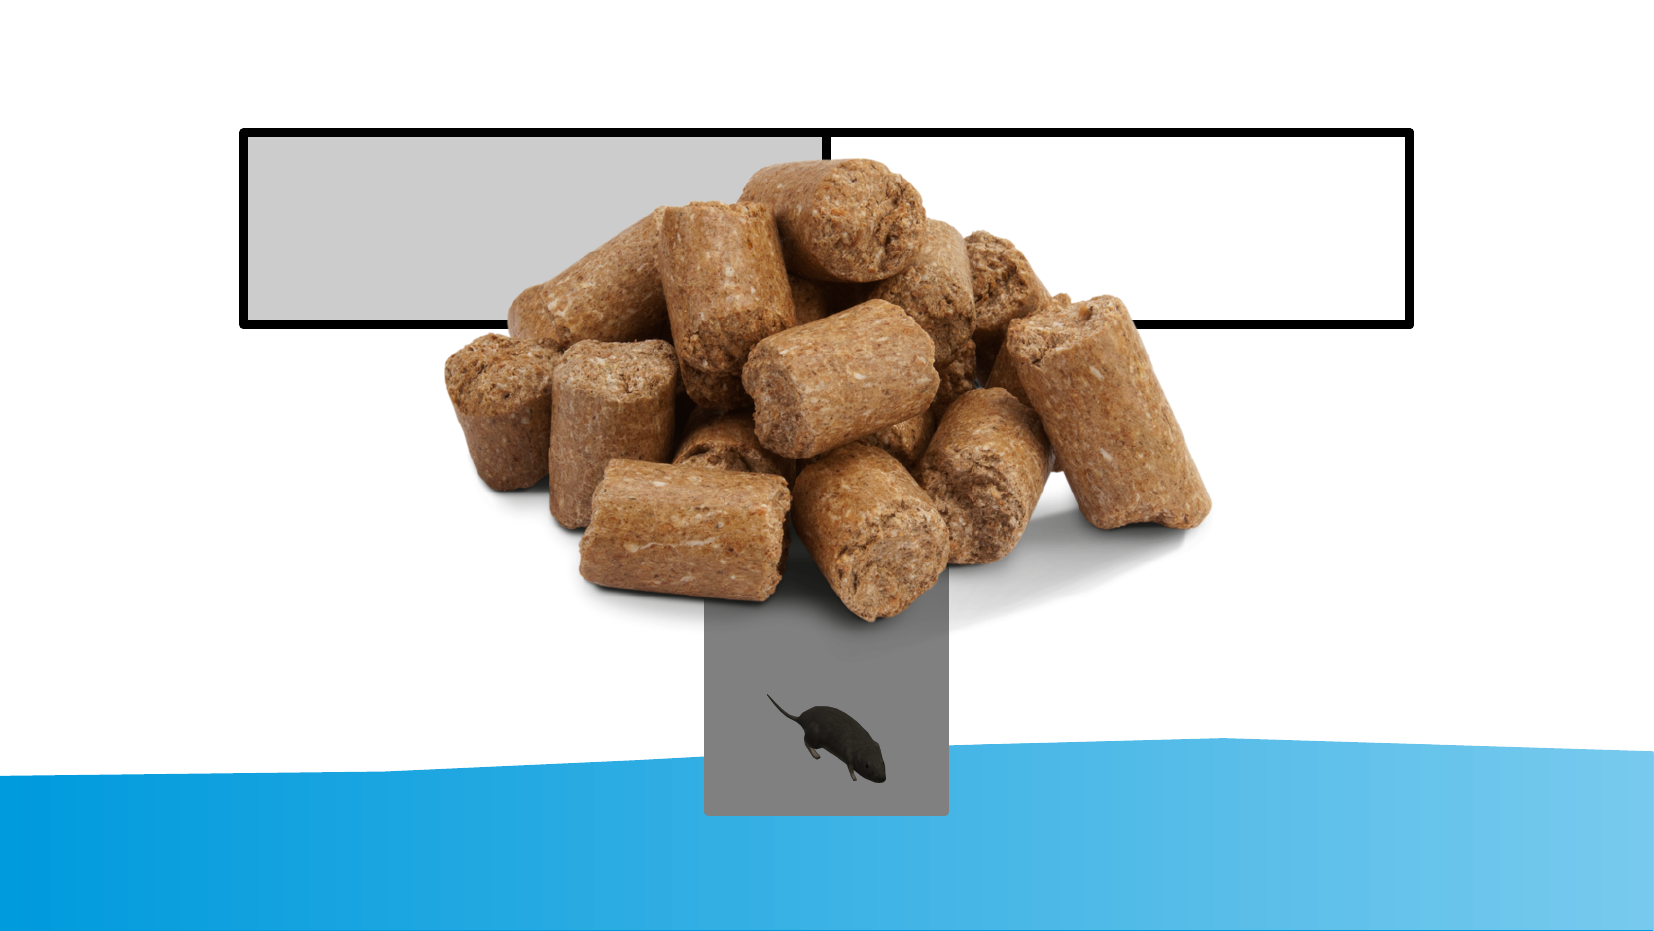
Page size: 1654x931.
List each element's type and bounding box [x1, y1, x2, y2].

picture [442, 0, 1220, 665]
text_box [243, 132, 442, 325]
text_box [708, 665, 945, 813]
text_box [1220, 132, 1410, 325]
picture [767, 694, 886, 783]
